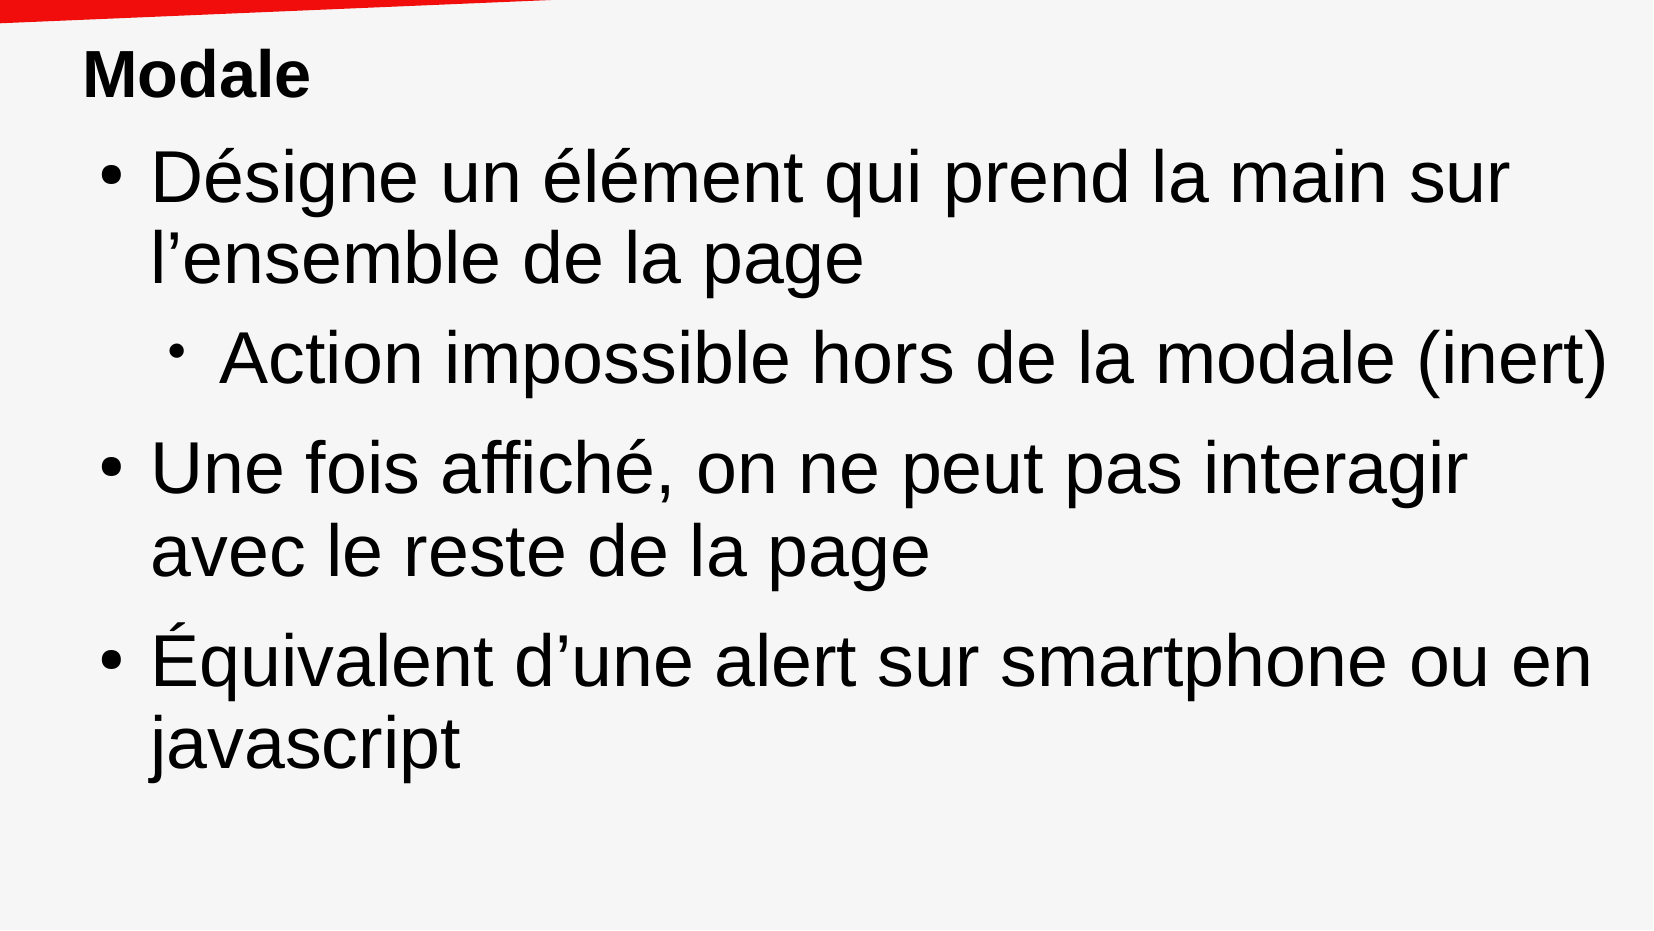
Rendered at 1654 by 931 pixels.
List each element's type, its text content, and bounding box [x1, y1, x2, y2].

text_box [0, 0, 552, 24]
title Modale [82, 37, 1571, 114]
list Désigne un élément qui prend la main sur l’ensemble de la page Action impossible hors de la modale (inert) Une fois affiché, on ne peut pas interagir avec le reste de la page Équivalent d’une alert sur smartphone ou en javascript [80, 135, 1620, 798]
